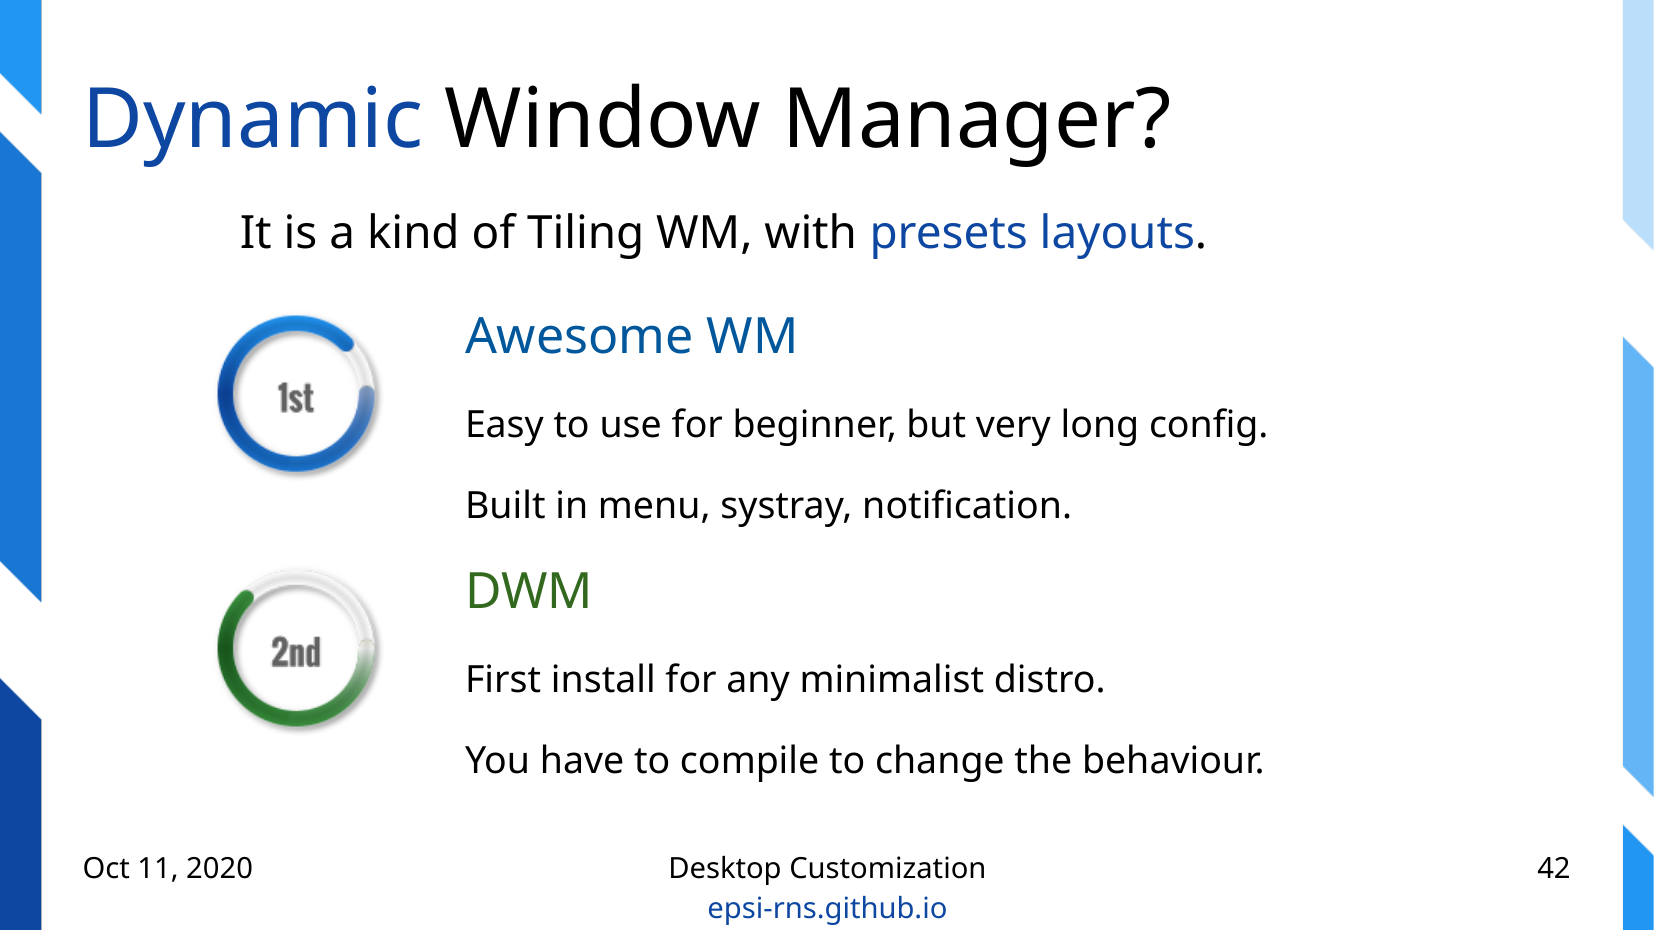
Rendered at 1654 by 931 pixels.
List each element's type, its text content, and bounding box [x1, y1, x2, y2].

list Awesome WM Easy to use for beginner, but very long config. Built in menu, systray, notification. [465, 300, 1571, 555]
text_box It is a kind of Tiling WM, with presets layouts. [225, 192, 1133, 323]
picture [0, 0, 1654, 930]
title Dynamic Window Manager? [82, 37, 1571, 193]
list DWM First install for any minimalist distro. You have to compile to change the behaviour. [465, 555, 1571, 813]
